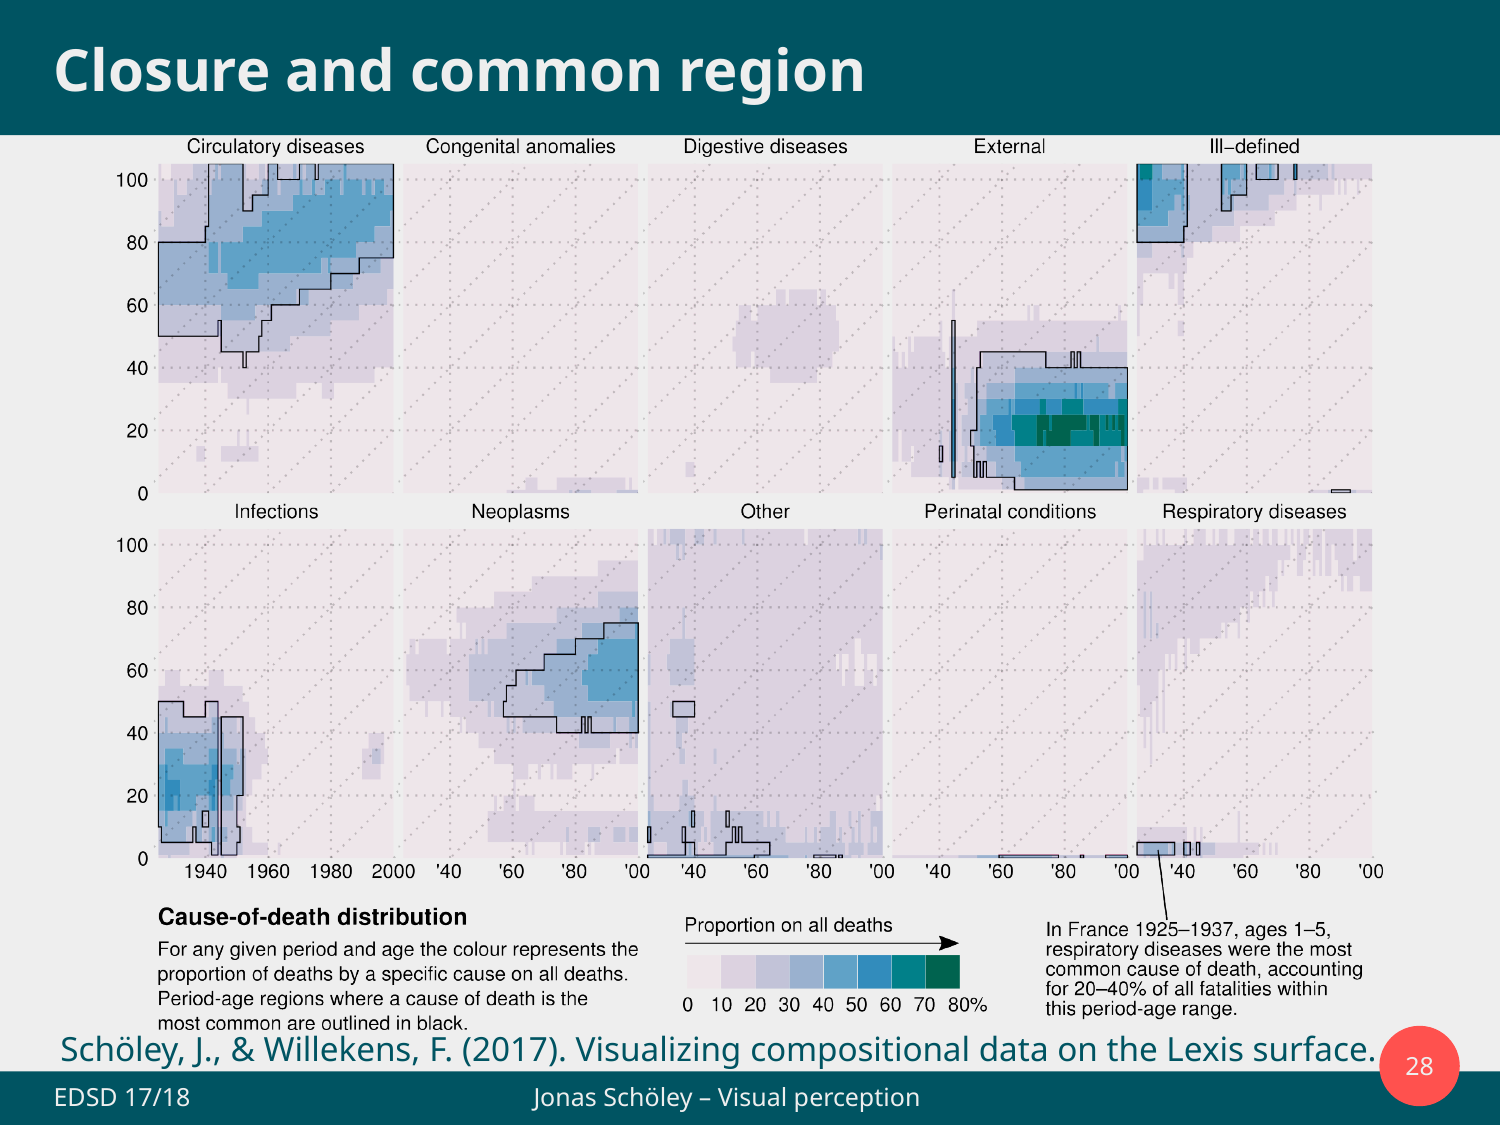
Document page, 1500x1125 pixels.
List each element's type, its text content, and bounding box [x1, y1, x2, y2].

text_box Schöley, J., & Willekens, F. (2017). Visualizing compositional data on the Lexis surface. [45, 1018, 1500, 1078]
title Closure and common region [53, 0, 1447, 141]
picture [117, 138, 1383, 1018]
